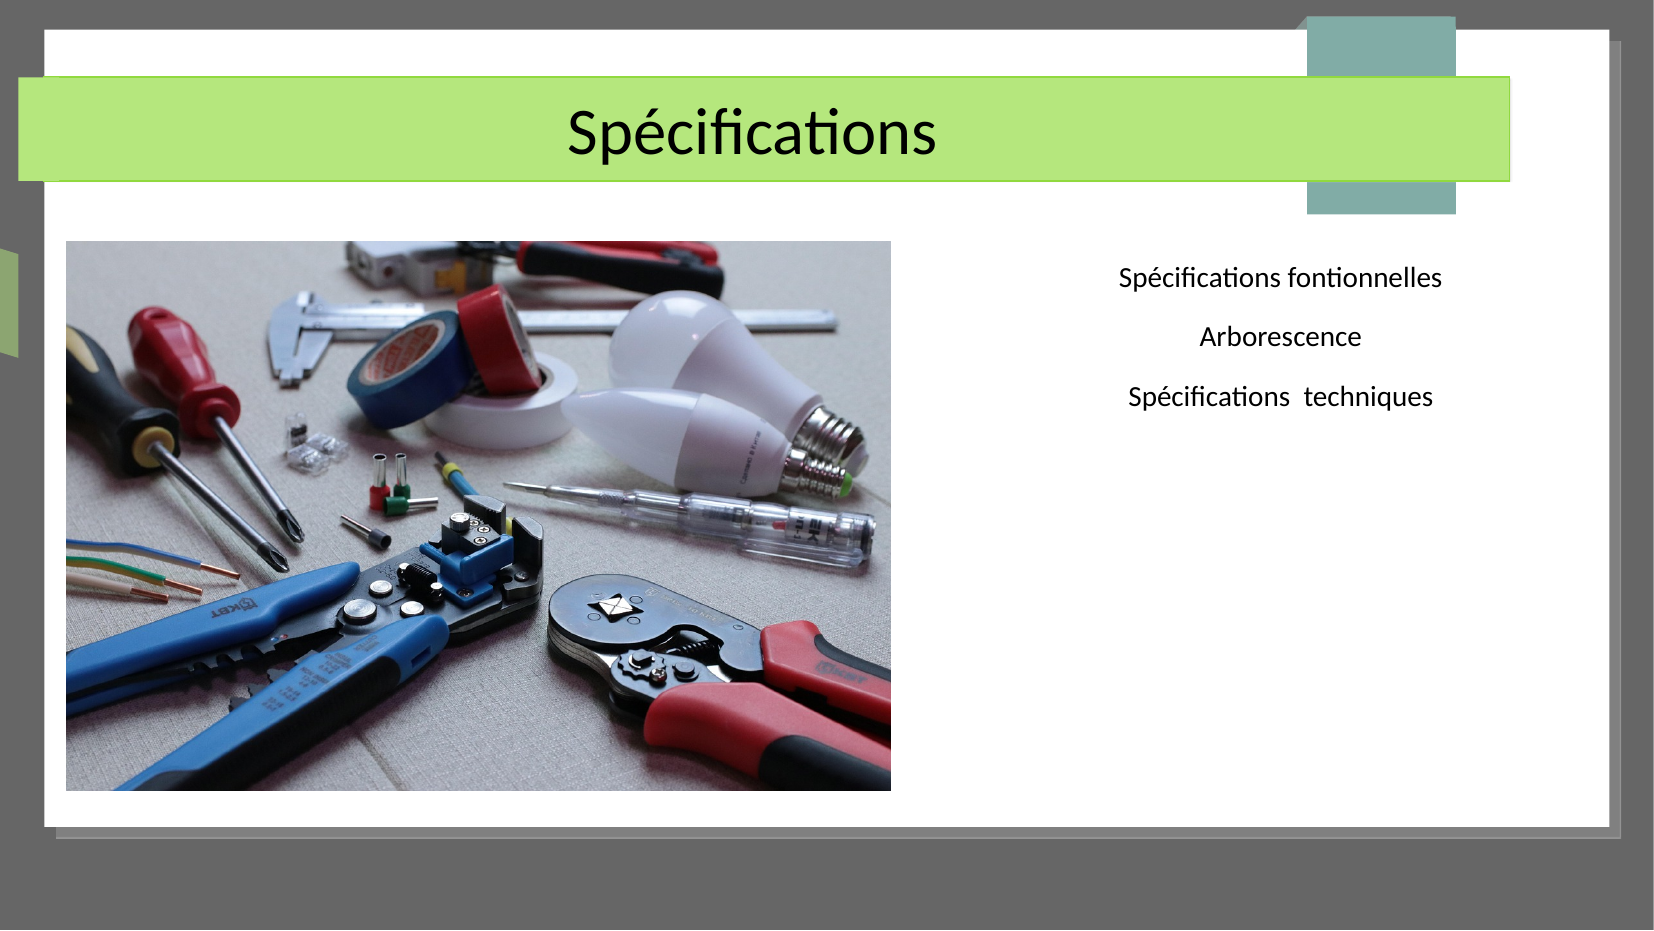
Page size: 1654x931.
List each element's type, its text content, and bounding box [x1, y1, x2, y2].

text_box Spécifications fontionnelles Arborescence Spécifications techniques [967, 226, 1595, 470]
picture [66, 241, 891, 791]
text_box Spécifications [17, 80, 1504, 177]
